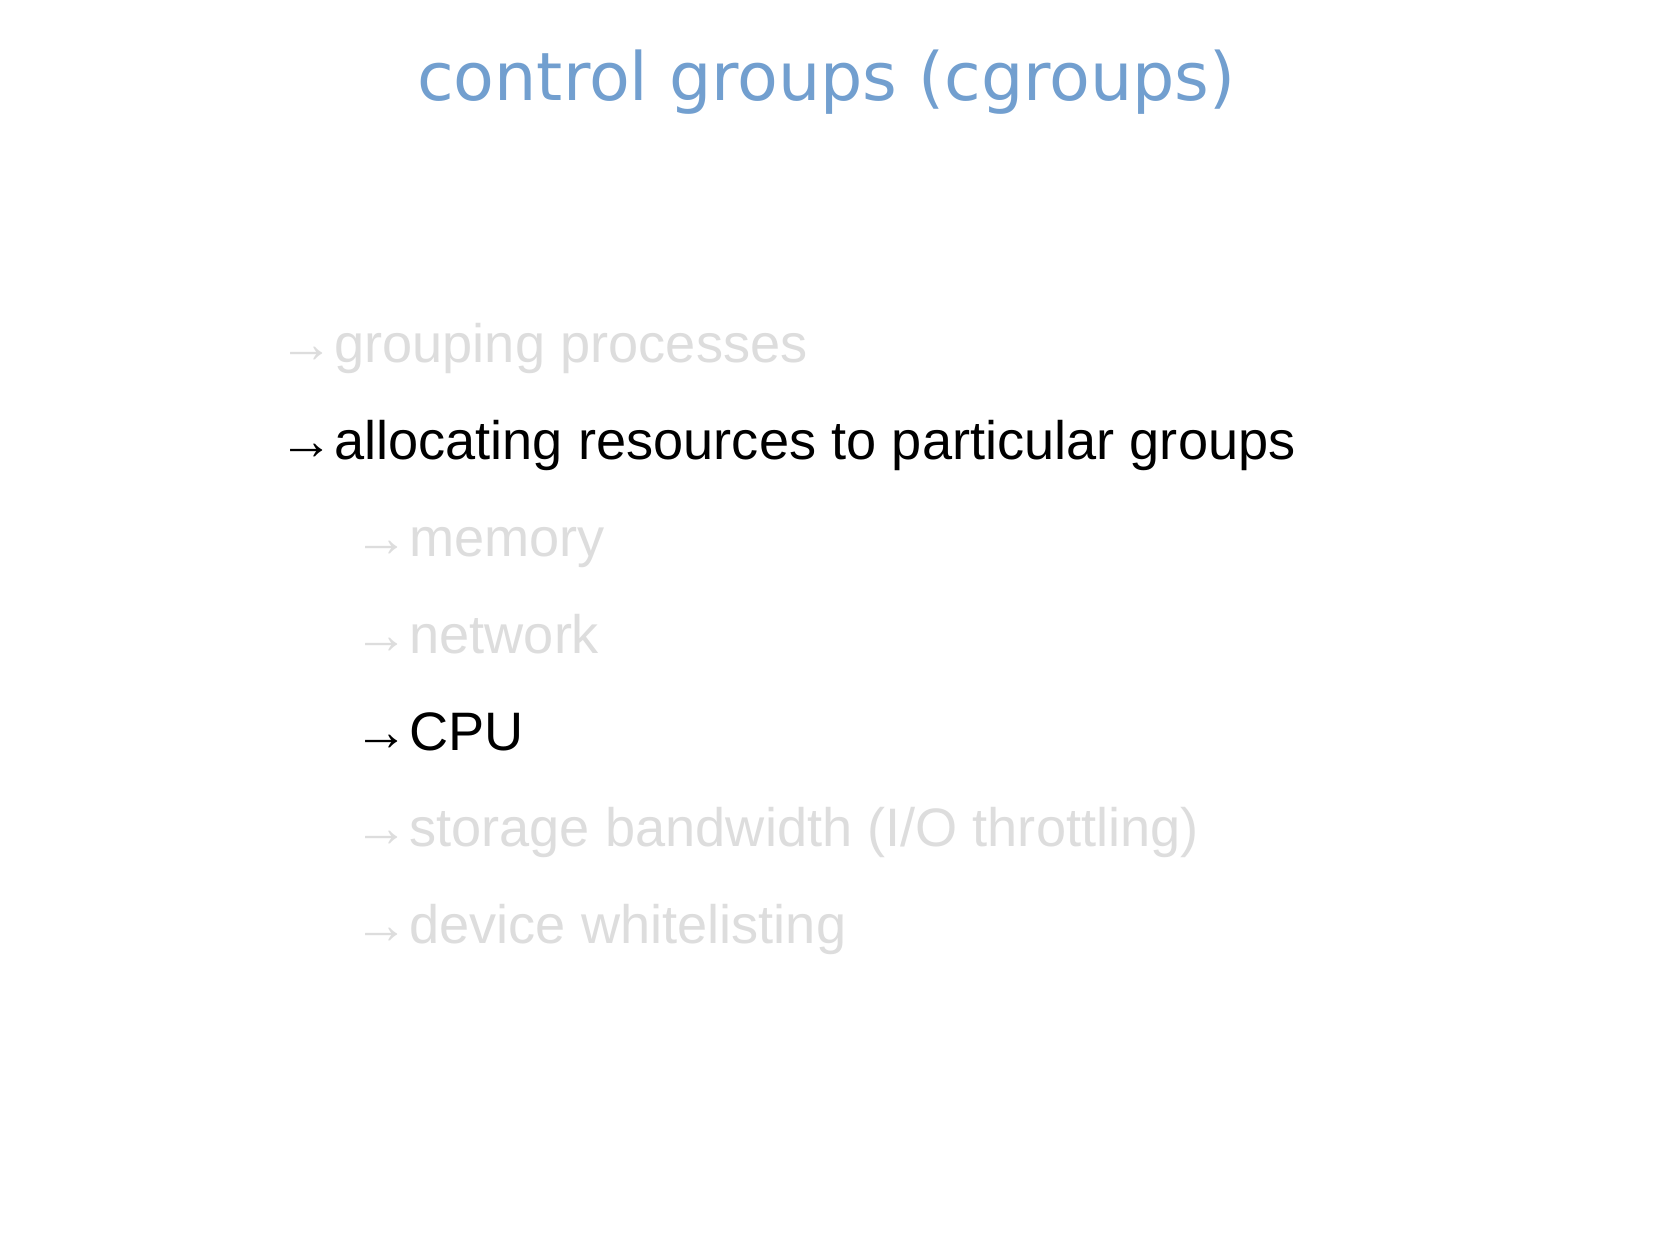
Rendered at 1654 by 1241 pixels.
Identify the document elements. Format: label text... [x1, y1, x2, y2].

text_box →grouping processes →allocating resources to particular groups →memory →network →CPU →storage bandwidth (I/O throttling) →device whitelisting [265, 276, 1389, 964]
text_box control groups (cgroups) [402, 31, 1252, 124]
